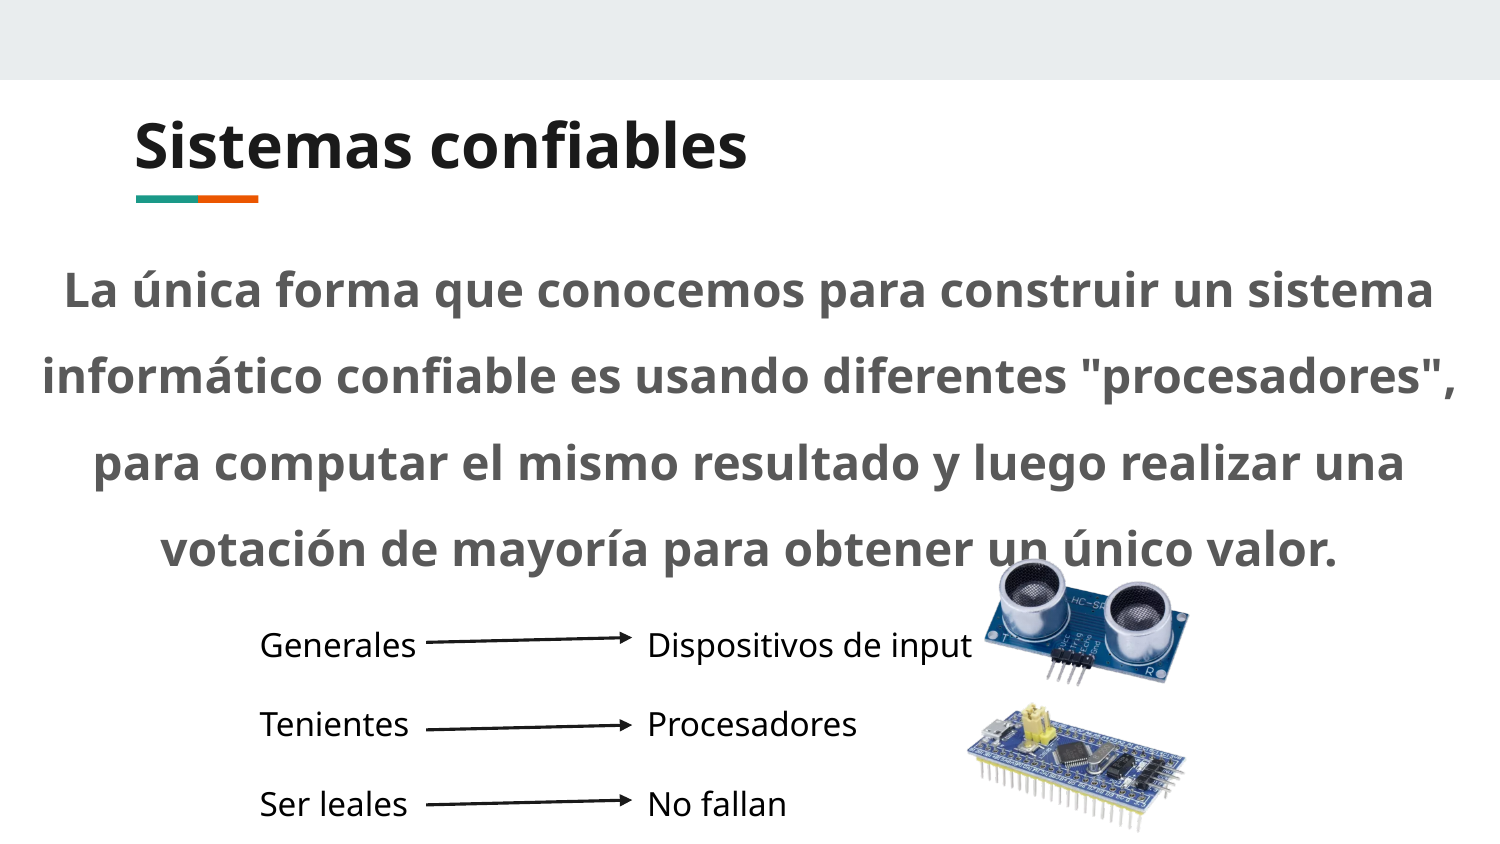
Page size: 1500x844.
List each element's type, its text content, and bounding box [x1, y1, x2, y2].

list La única forma que conocemos para construir un sistema informático confiable es usando diferentes "procesadores", para computar el mismo resultado y luego realizar una votación de mayoría para obtener un único valor. [16, 216, 1484, 570]
picture [955, 538, 1208, 844]
text_box Generales Tenientes Ser leales [244, 608, 526, 839]
title Sistemas confiables [119, 91, 1381, 180]
text_box Dispositivos de input Procesadores No fallan [632, 608, 972, 839]
